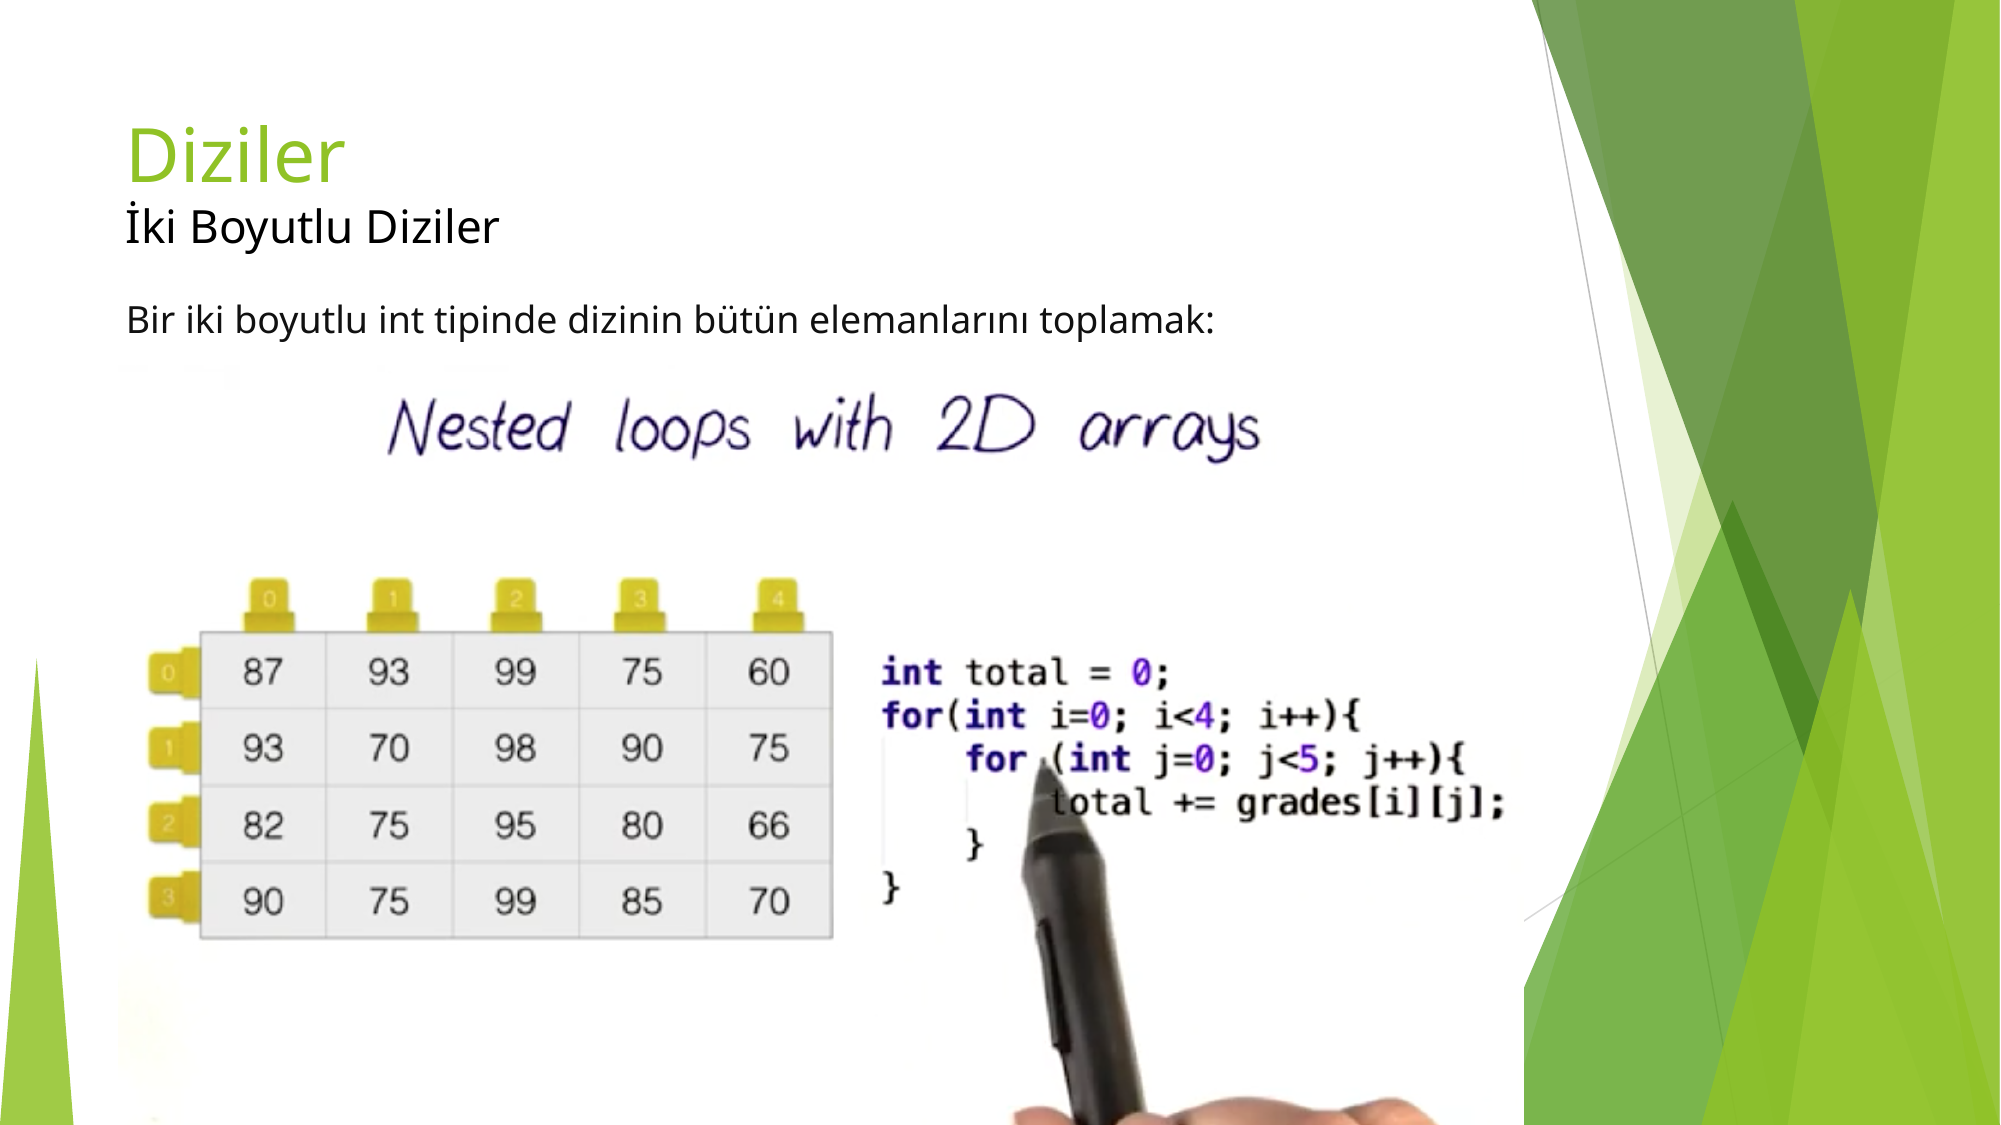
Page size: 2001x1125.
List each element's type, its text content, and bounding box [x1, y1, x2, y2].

title Diziler İki Boyutlu Diziler [111, 99, 1522, 317]
picture [118, 365, 1524, 1125]
text_box Bir iki boyutlu int tipinde dizinin bütün elemanlarını toplamak: [111, 288, 1517, 697]
